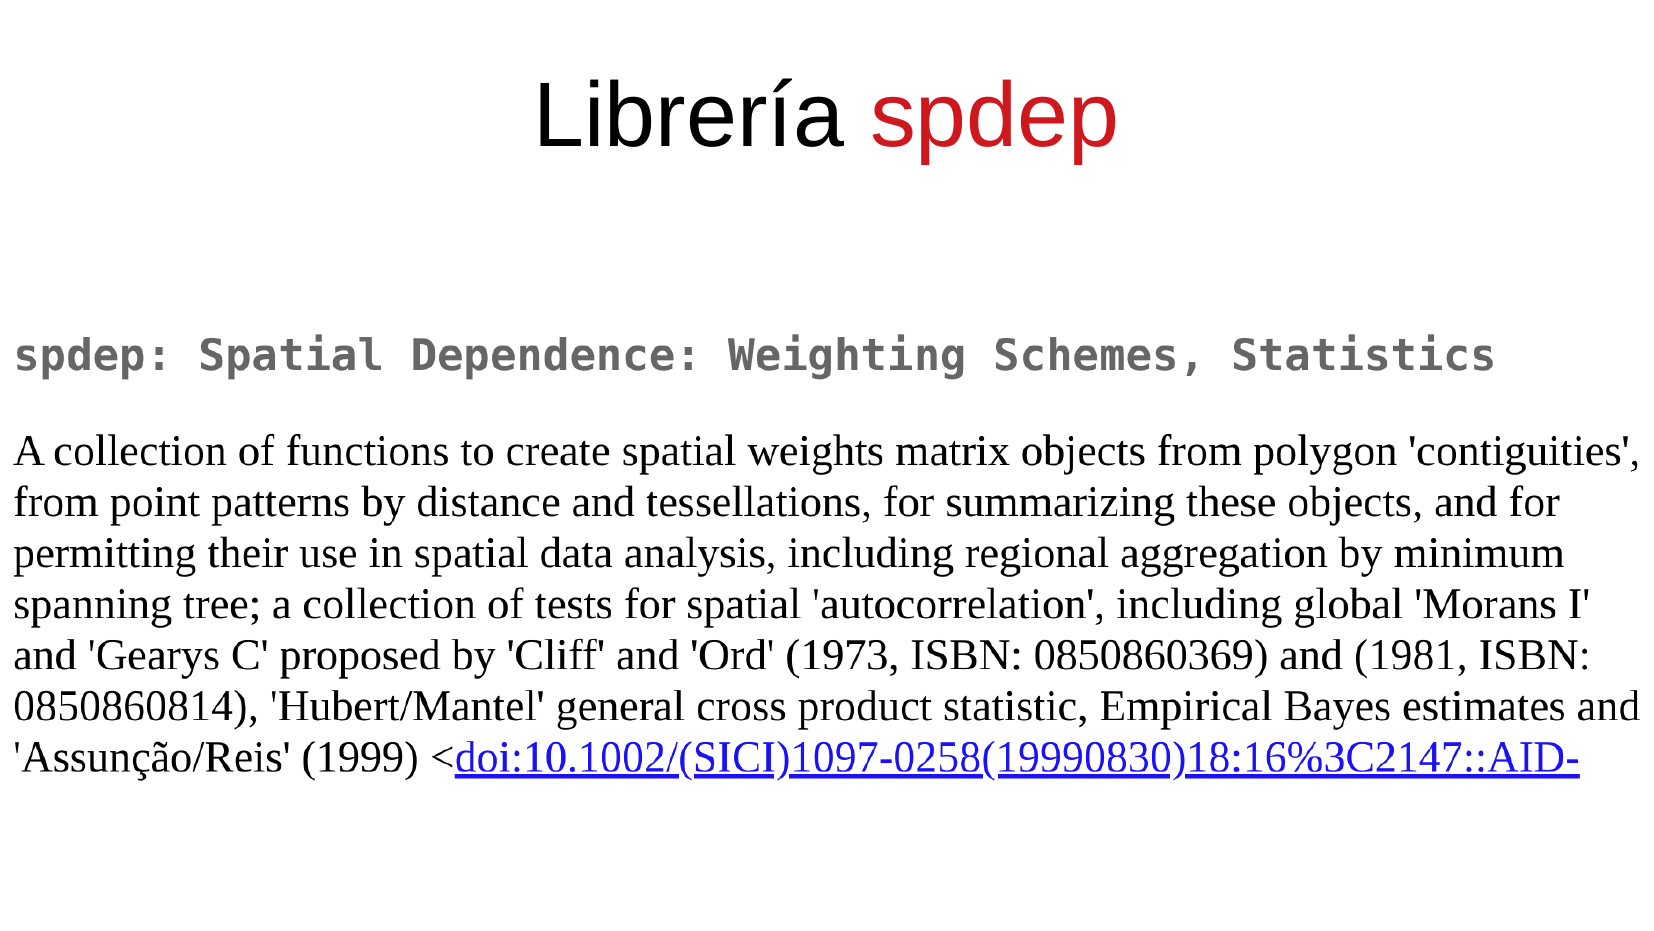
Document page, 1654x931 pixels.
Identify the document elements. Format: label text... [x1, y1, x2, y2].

picture [3, 324, 1654, 786]
title Librería spdep [82, 37, 1571, 193]
